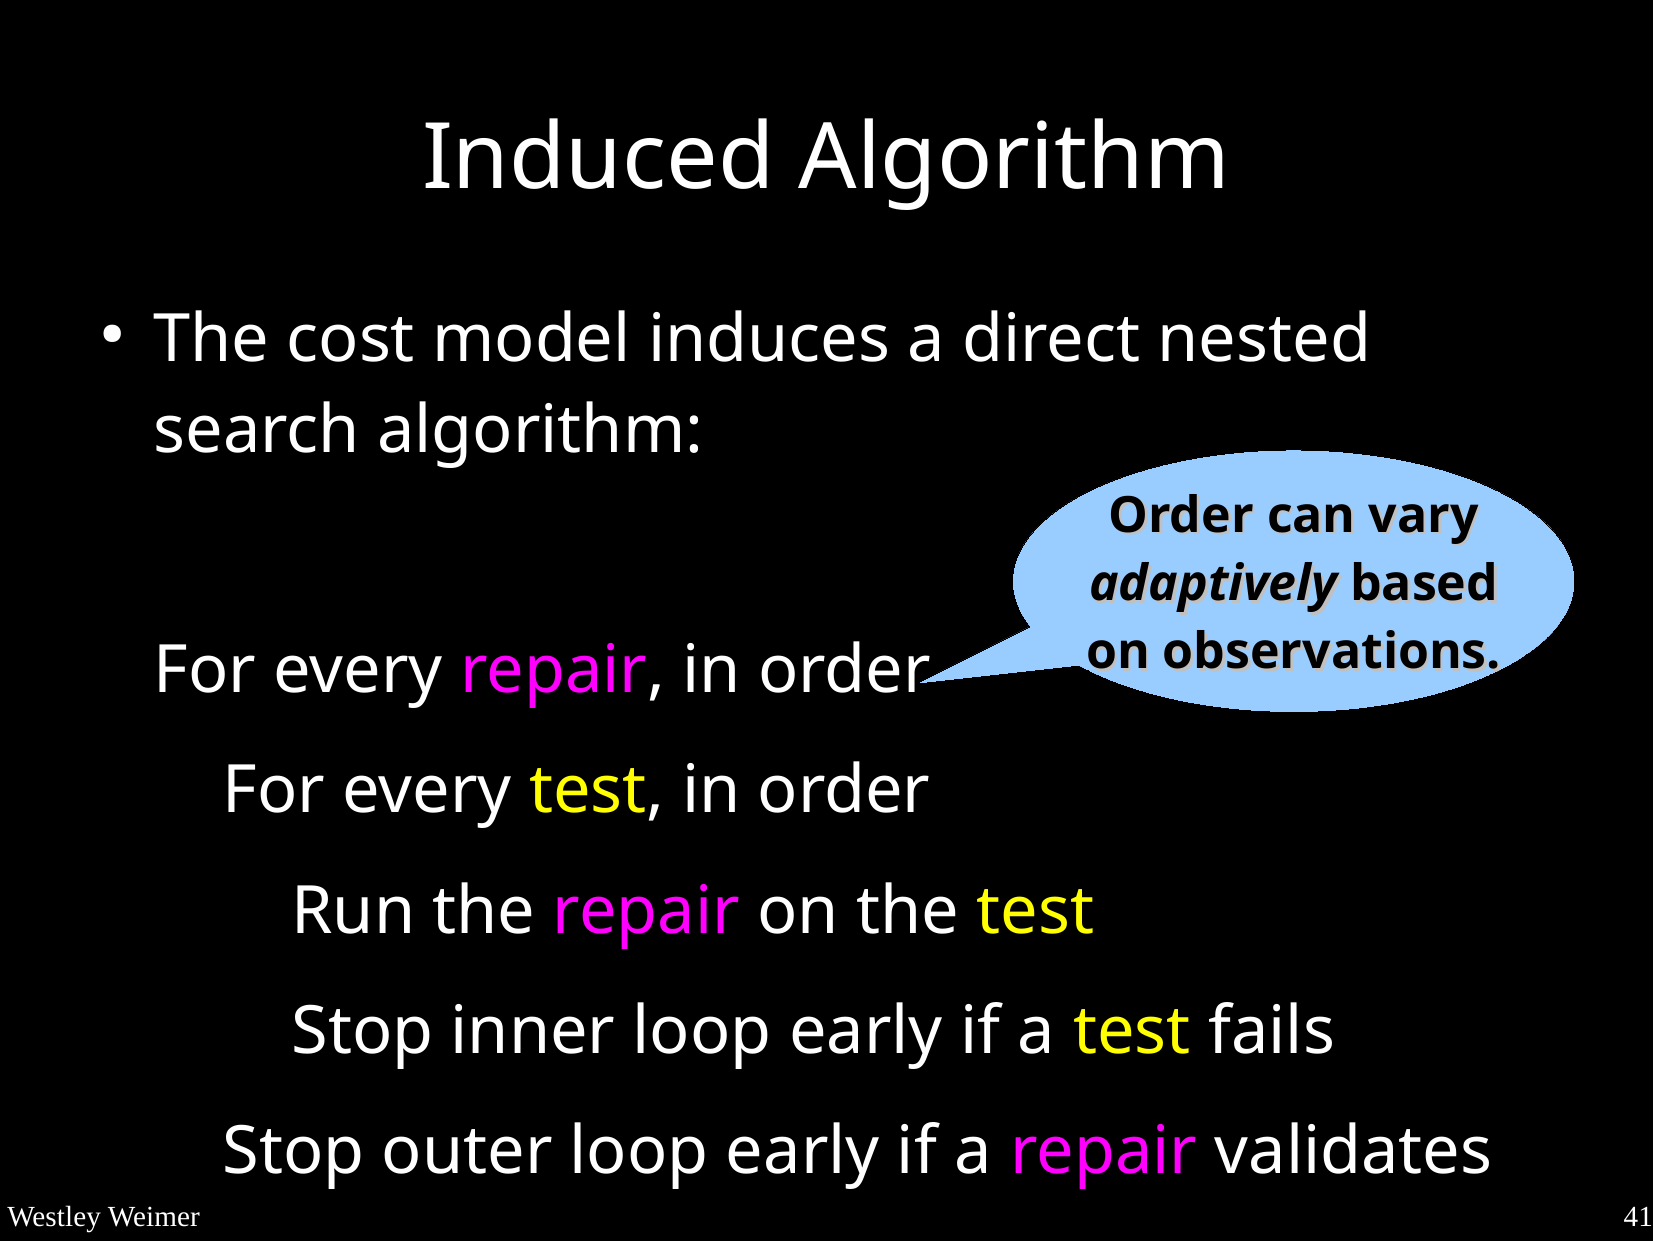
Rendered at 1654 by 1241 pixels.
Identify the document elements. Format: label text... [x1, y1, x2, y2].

list The cost model induces a direct nested search algorithm: For every repair, in order For every test, in order Run the repair on the test Stop inner loop early if a test fails Stop outer loop early if a repair validates [82, 290, 1571, 1109]
title Induced Algorithm [82, 49, 1571, 257]
text_box Order can vary adaptively based on observations. [915, 449, 1576, 713]
